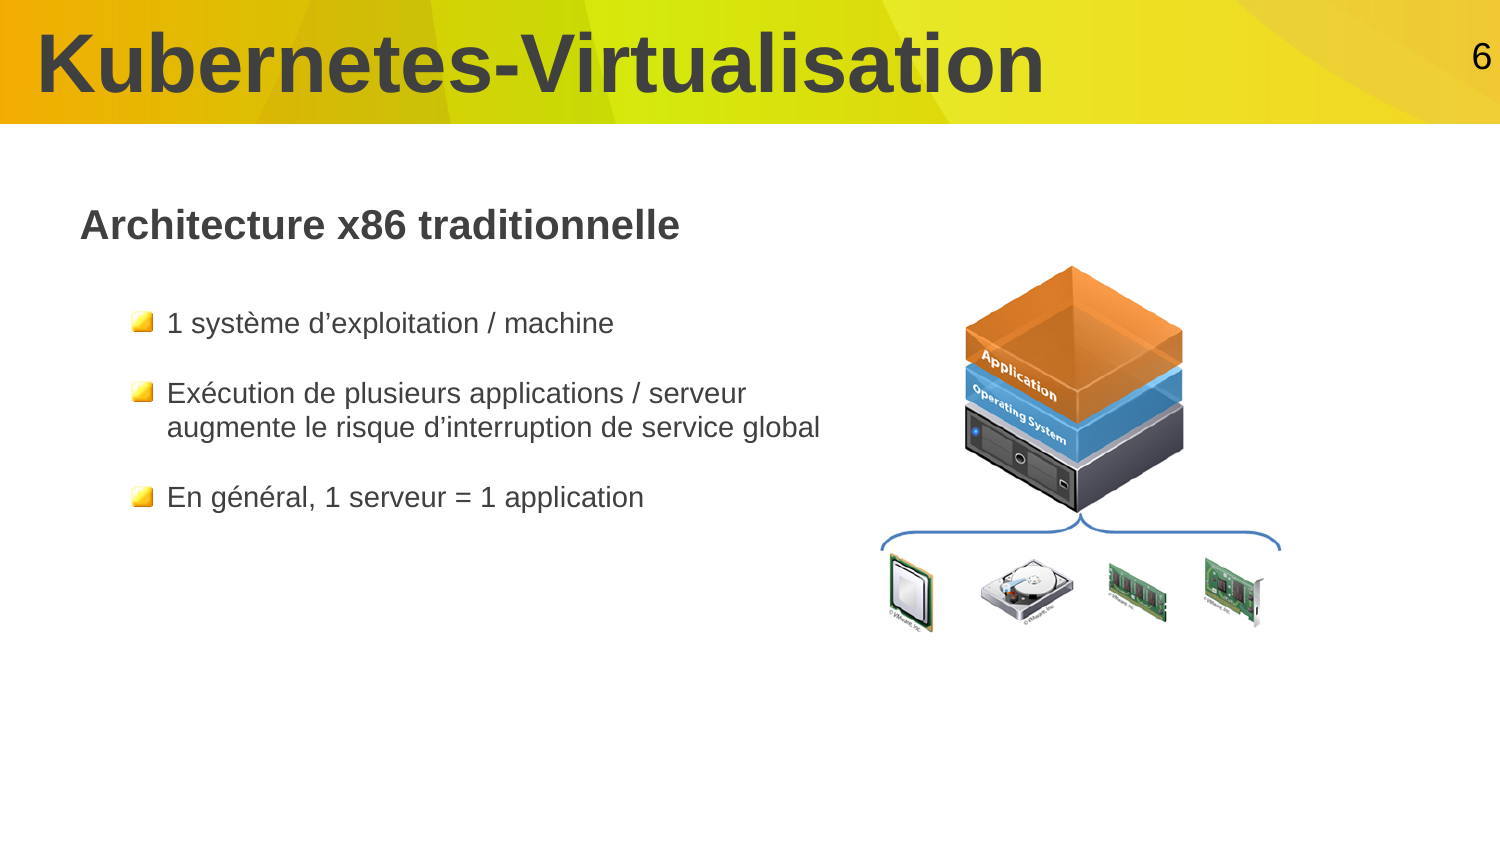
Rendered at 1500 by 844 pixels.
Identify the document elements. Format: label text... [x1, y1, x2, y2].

text_box Kubernetes-Virtualisation [0, 0, 1498, 130]
text_box <numéro> [1321, 35, 1493, 106]
text_box Architecture x86 traditionnelle [64, 185, 1459, 261]
picture [0, 0, 1500, 844]
text_box 1 système d’exploitation / machine Exécution de plusieurs applications / serveur augmente le risque d’interruption de service global En général, 1 serveur = 1 application [66, 296, 826, 520]
